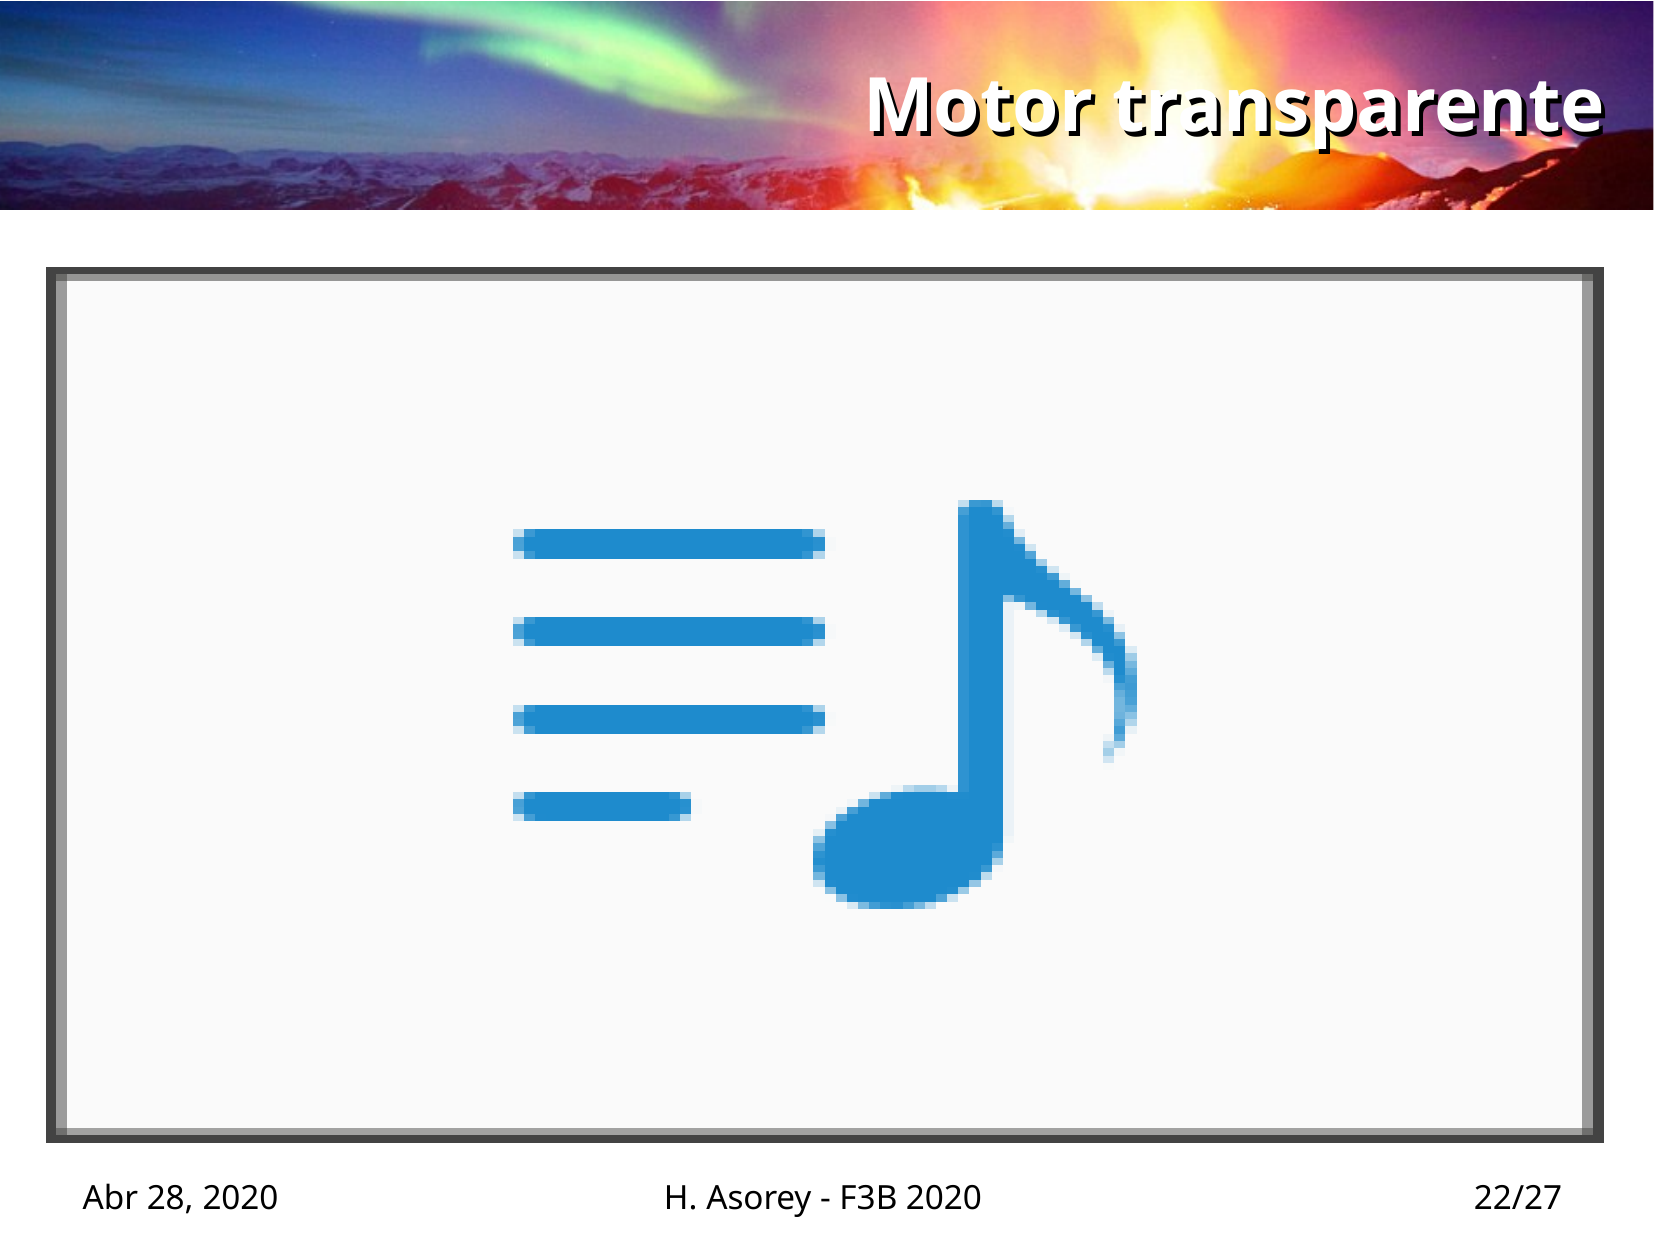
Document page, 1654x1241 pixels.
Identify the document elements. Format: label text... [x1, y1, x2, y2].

title Motor transparente [45, 15, 1606, 191]
text_box [45, 266, 1605, 1144]
picture [0, 1, 1654, 210]
